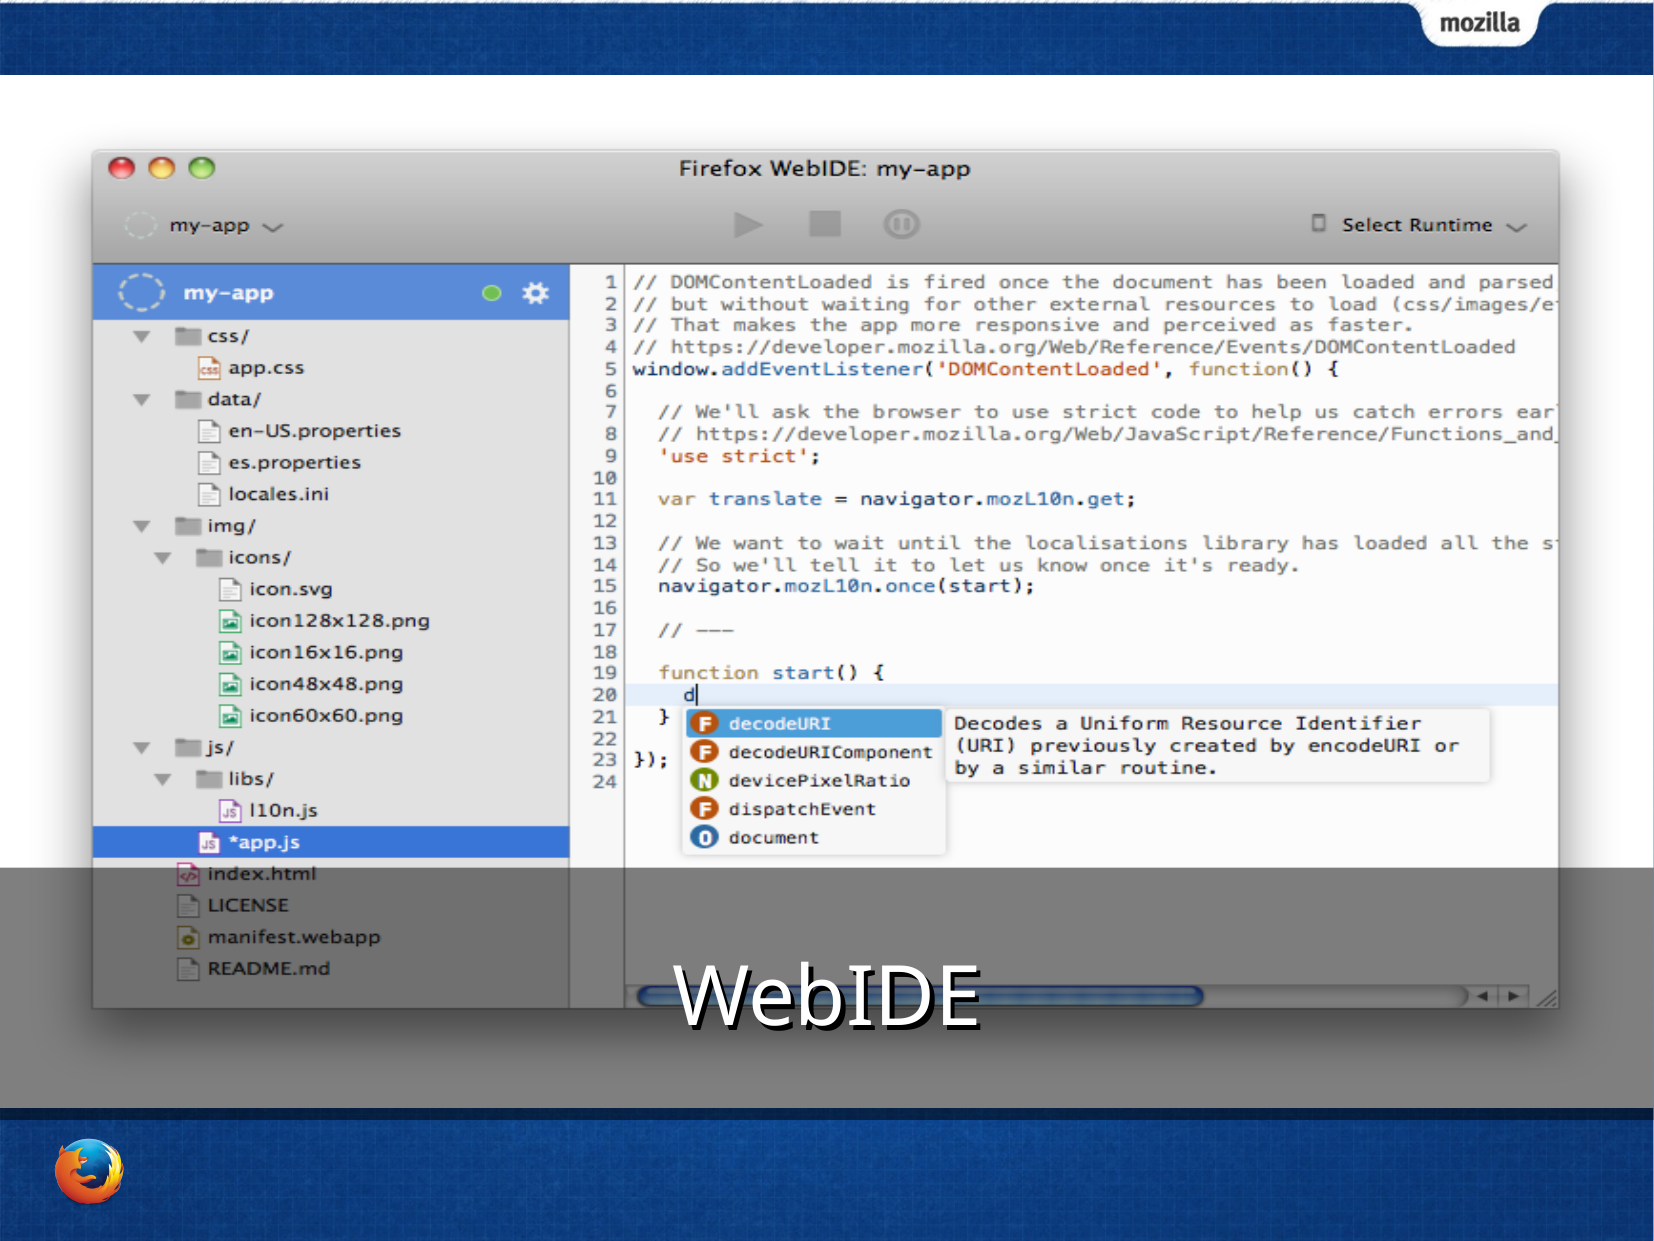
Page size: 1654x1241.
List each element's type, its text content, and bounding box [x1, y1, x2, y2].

picture [0, 0, 1654, 867]
text_box WebIDE [0, 867, 1654, 1120]
picture [0, 1120, 1654, 1241]
